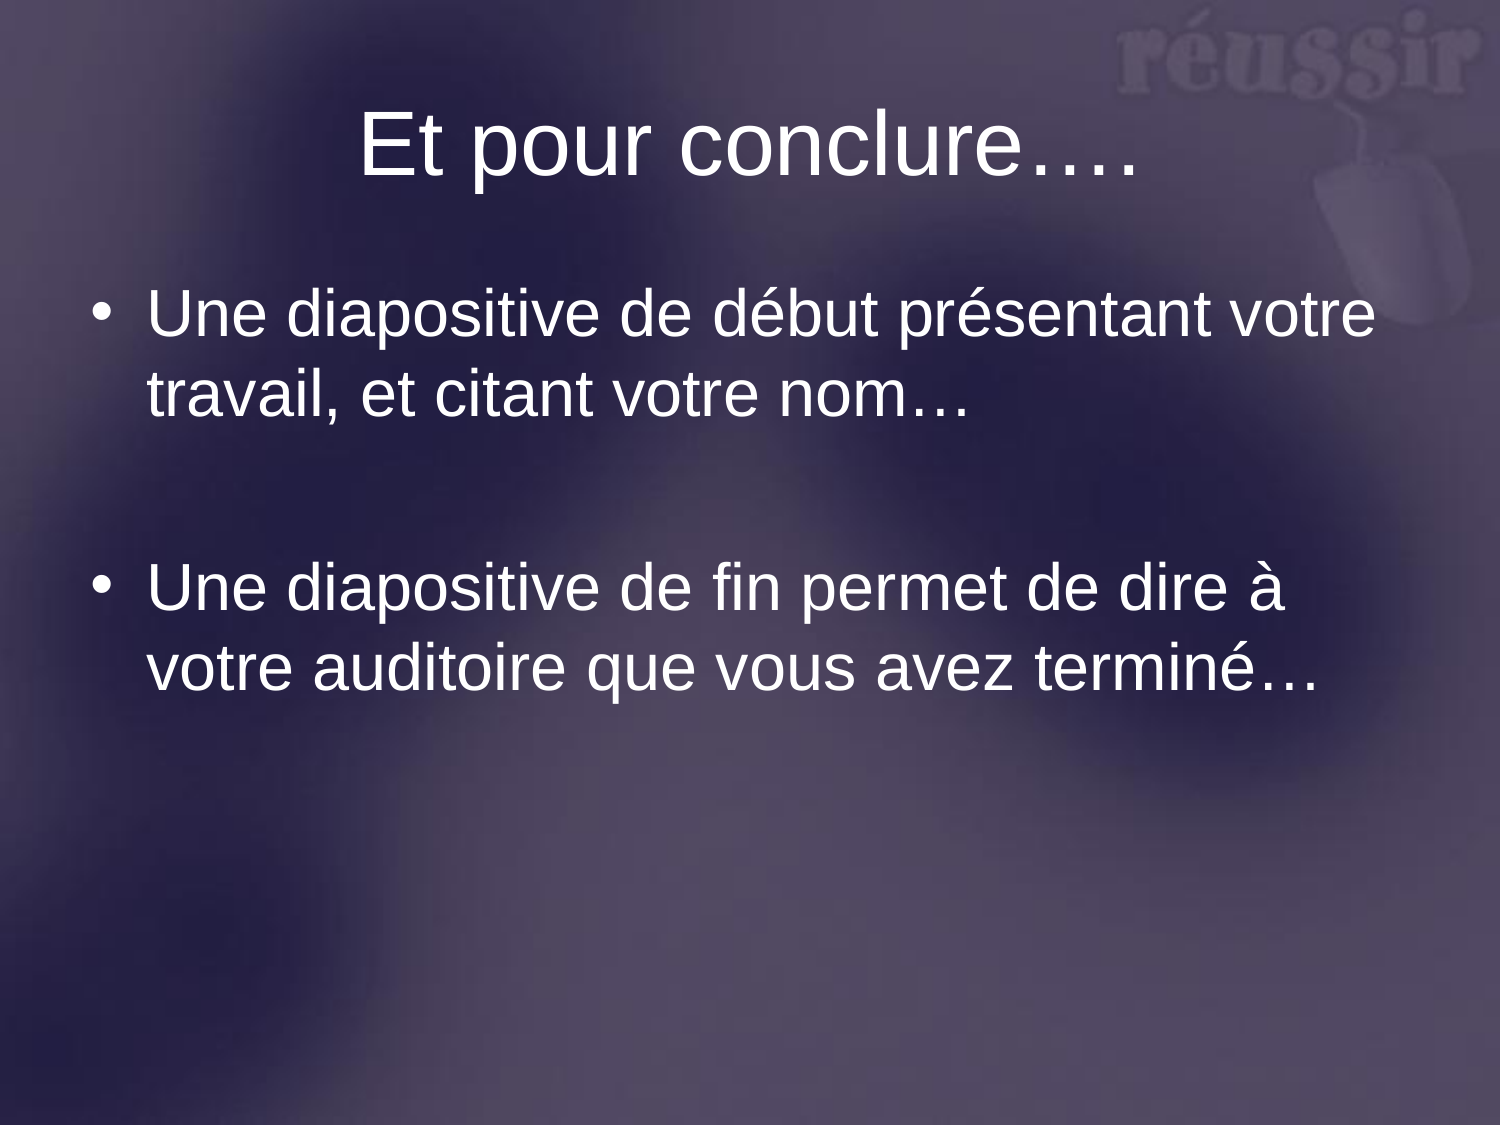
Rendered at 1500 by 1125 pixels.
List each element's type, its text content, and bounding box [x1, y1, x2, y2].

picture [0, 0, 1500, 1125]
list Une diapositive de début présentant votre travail, et citant votre nom… Une diapositive de fin permet de dire à votre auditoire que vous avez terminé… [75, 262, 1426, 1005]
title Et pour conclure…. [75, 45, 1426, 233]
